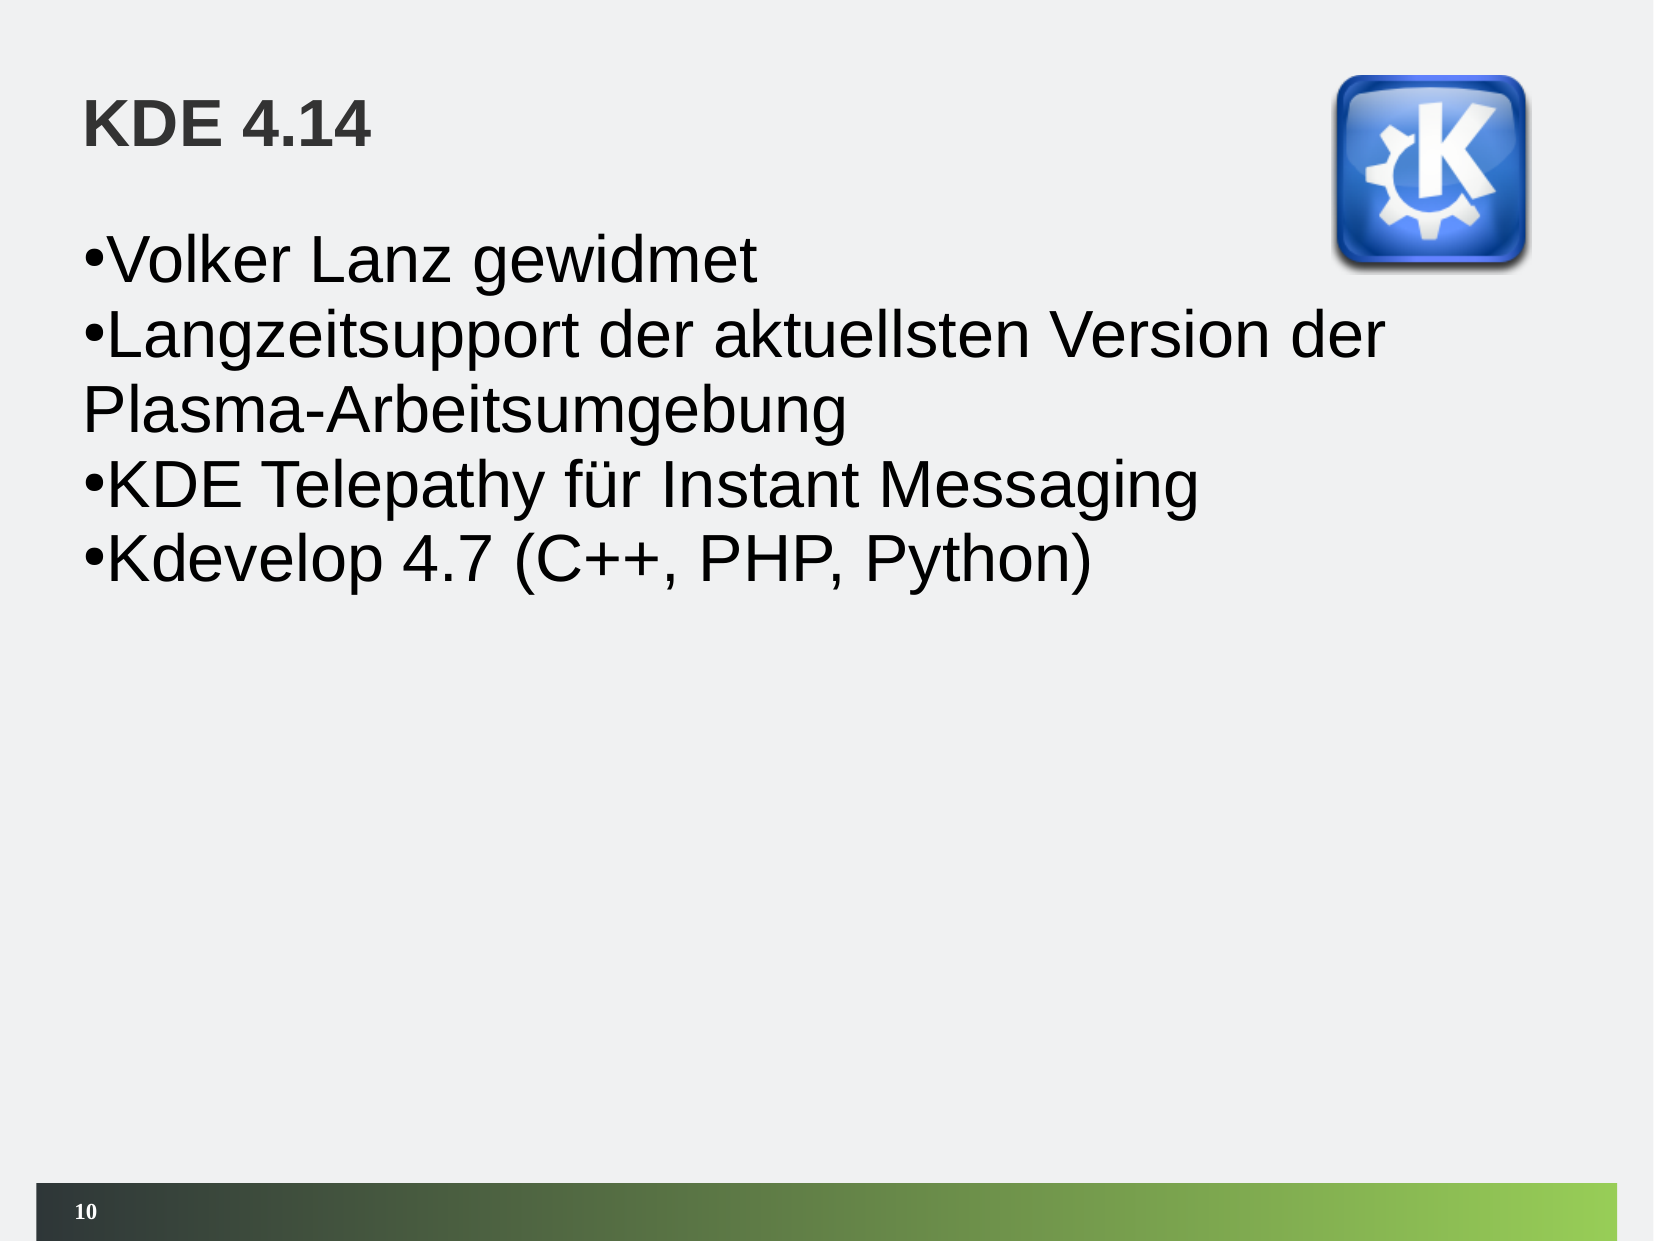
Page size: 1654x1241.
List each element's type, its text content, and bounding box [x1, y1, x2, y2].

picture [1331, 75, 1532, 276]
picture [0, 0, 1654, 1241]
subtitle Volker Lanz gewidmet Langzeitsupport der aktuellsten Version der Plasma-Arbeitsumgebung KDE Telepathy für Instant Messaging Kdevelop 4.7 (C++, PHP, Python) [82, 0, 1571, 819]
